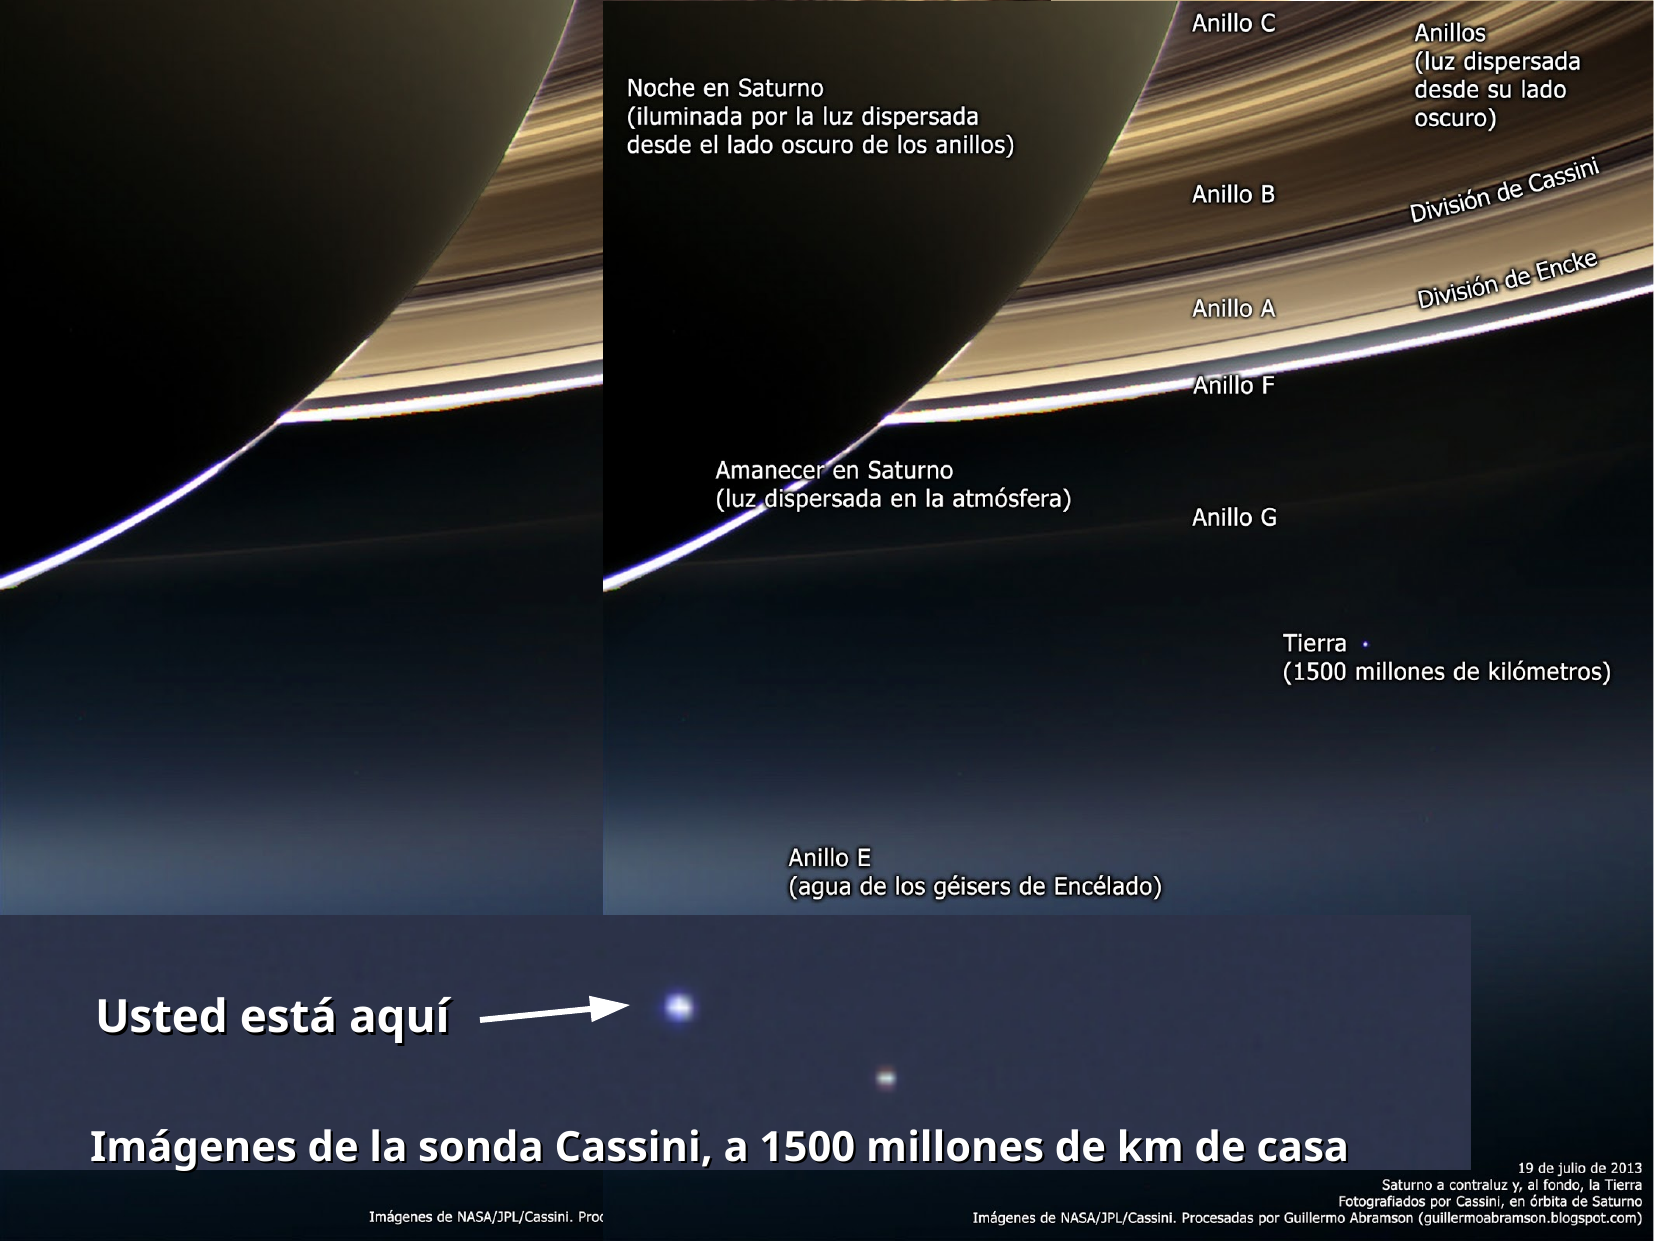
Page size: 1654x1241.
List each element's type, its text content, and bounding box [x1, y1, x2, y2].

picture [0, 0, 1654, 1241]
title Usted está aquí [60, 949, 451, 1081]
title Imágenes de la sonda Cassini, a 1500 millones de km de casa [0, 1080, 1351, 1211]
